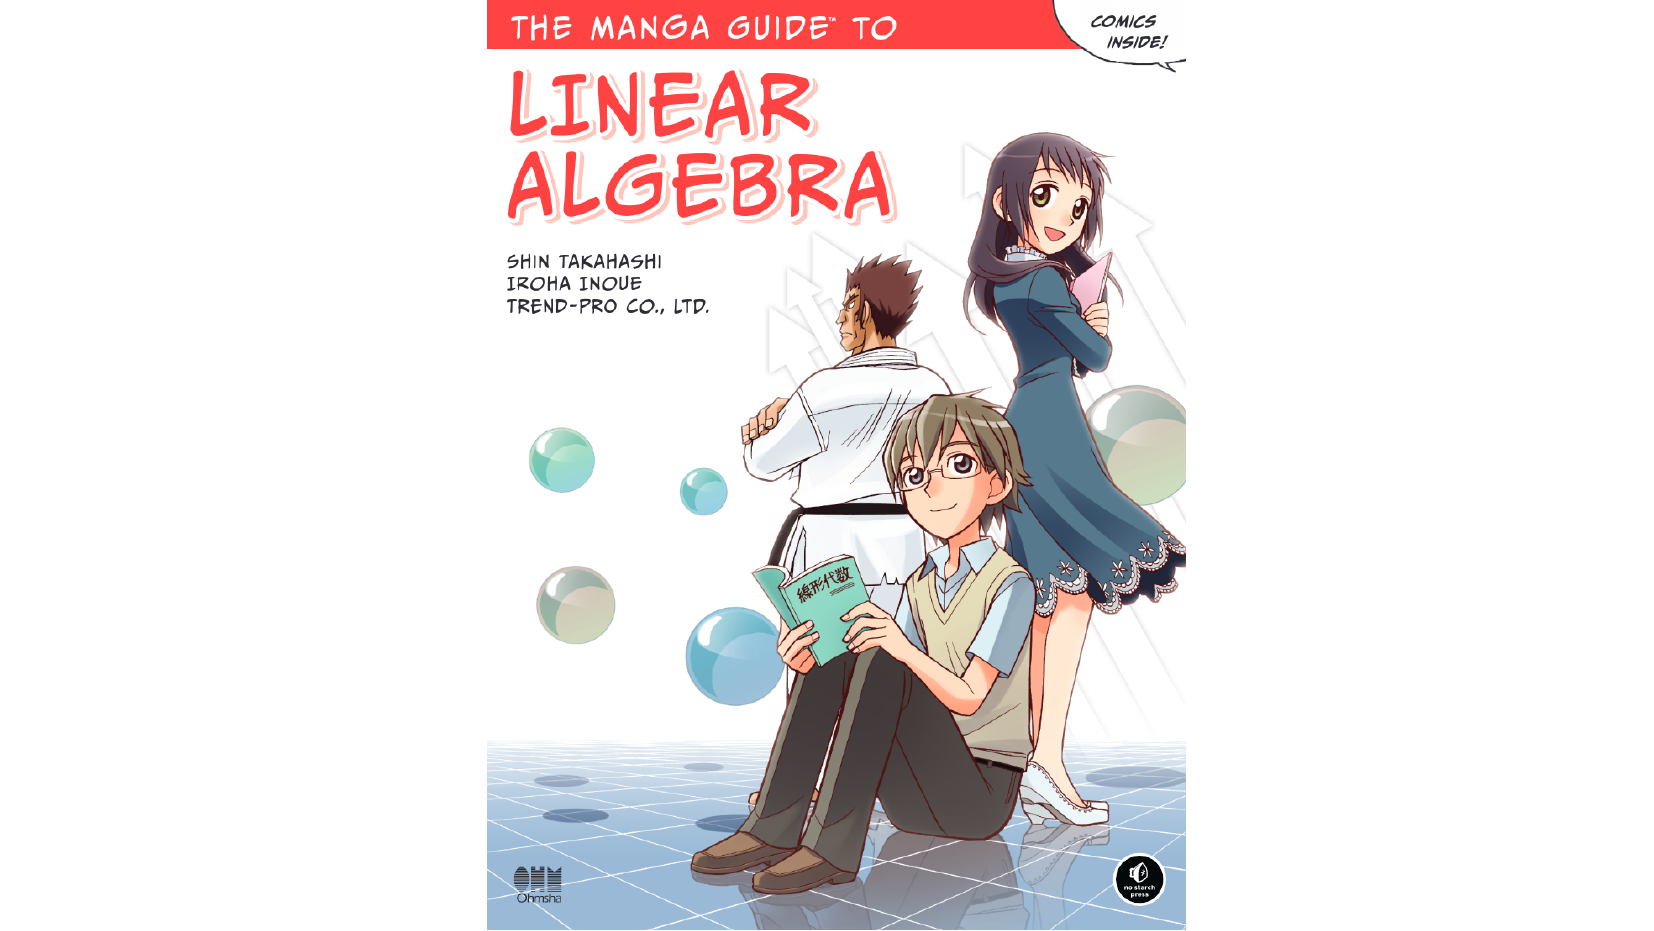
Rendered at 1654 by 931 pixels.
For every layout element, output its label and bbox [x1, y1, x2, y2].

picture [487, 0, 1186, 931]
